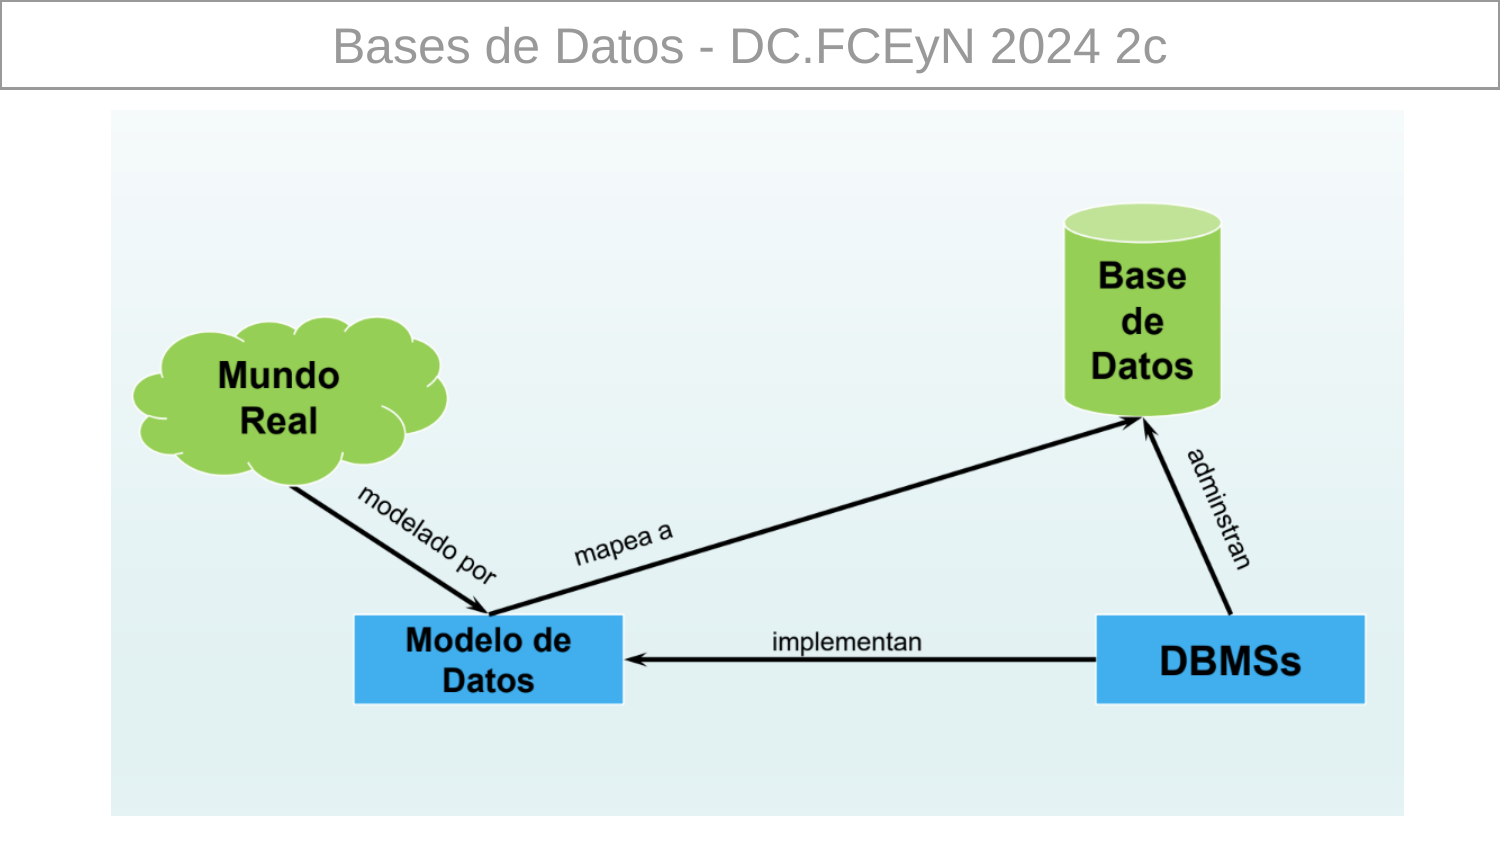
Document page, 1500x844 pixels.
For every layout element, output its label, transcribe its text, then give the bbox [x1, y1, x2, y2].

picture [111, 110, 1404, 816]
title Bases de Datos - DC.FCEyN 2024 2c [0, 0, 1500, 89]
